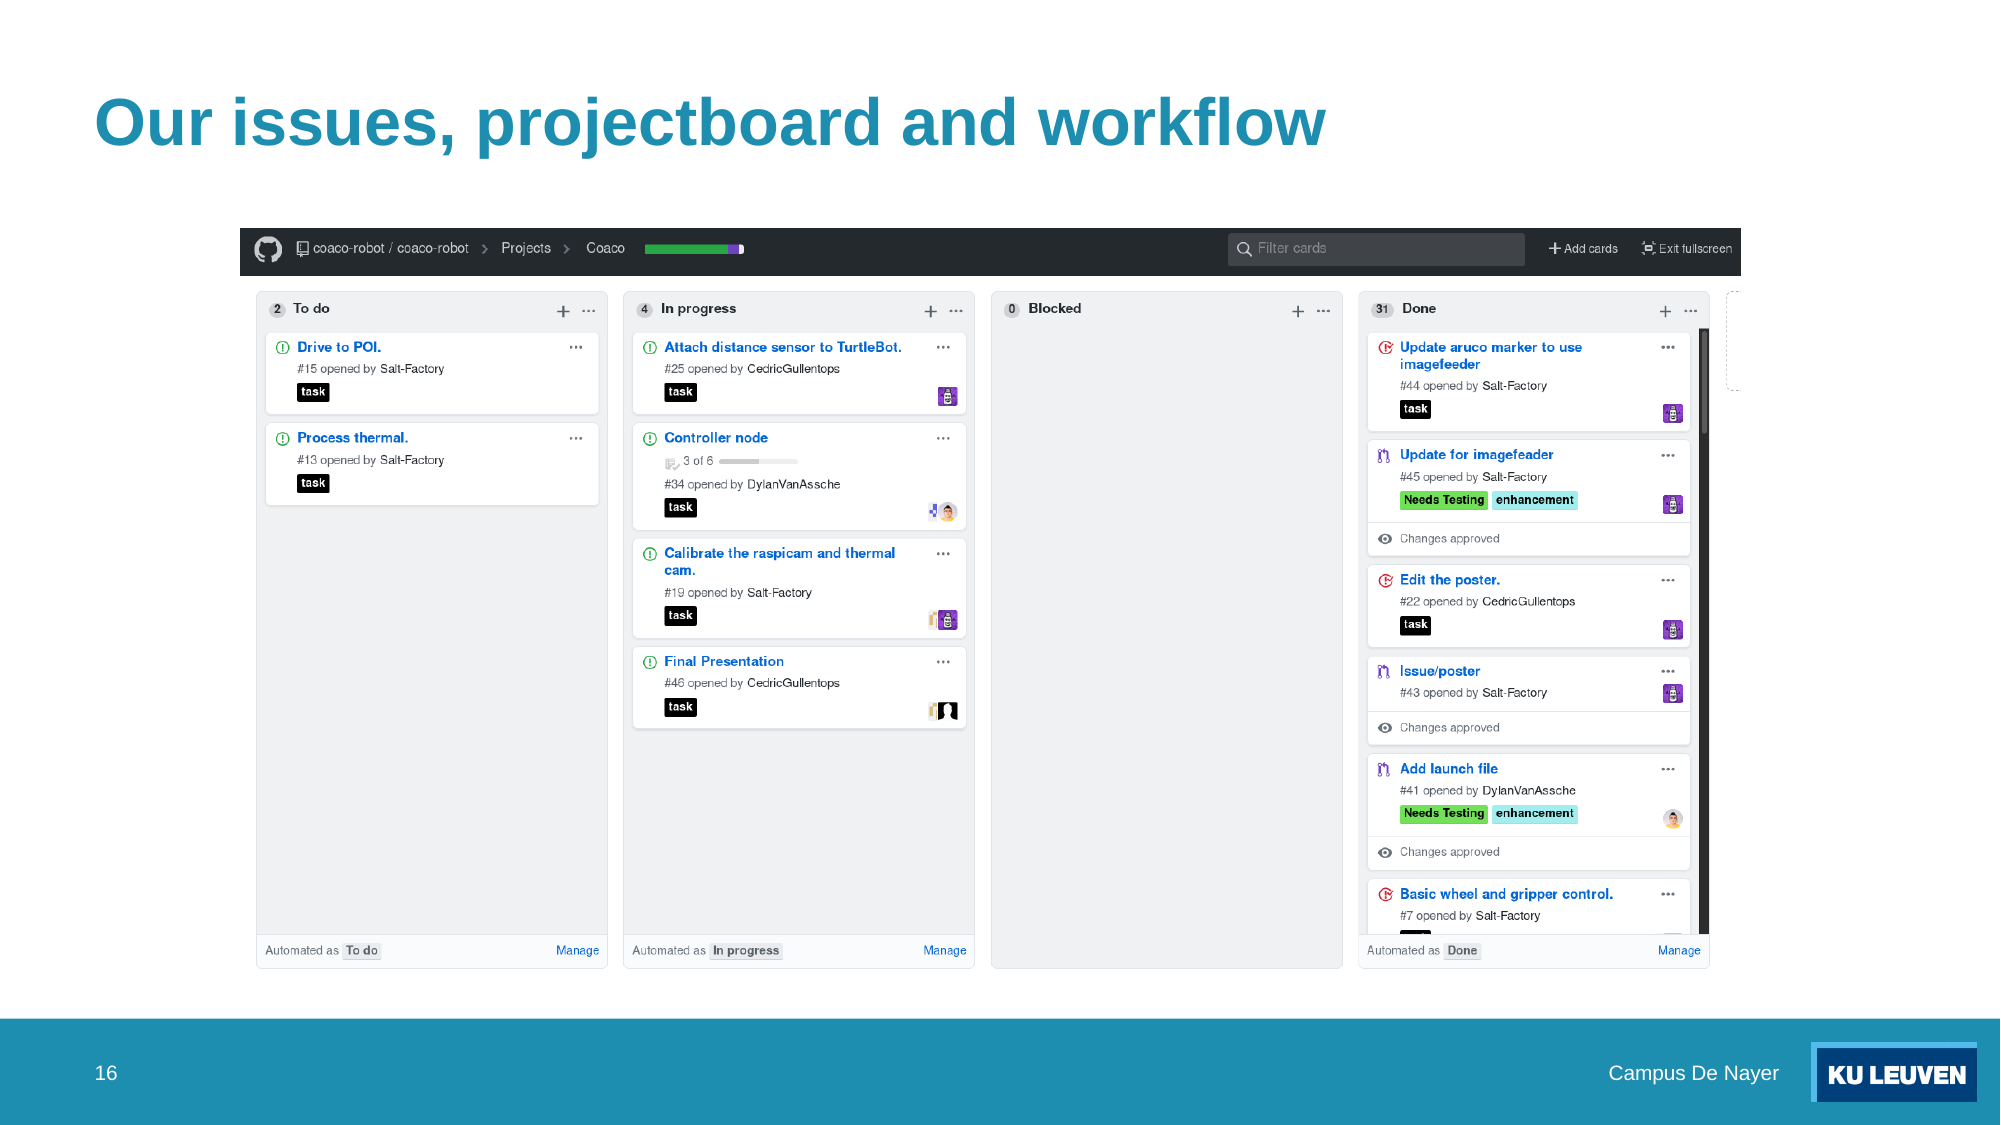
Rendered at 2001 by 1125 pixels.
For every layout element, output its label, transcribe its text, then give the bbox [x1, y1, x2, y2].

picture [240, 228, 1741, 976]
picture [1811, 1042, 1977, 1102]
title Our issues, projectboard and workflow [94, 49, 1906, 189]
